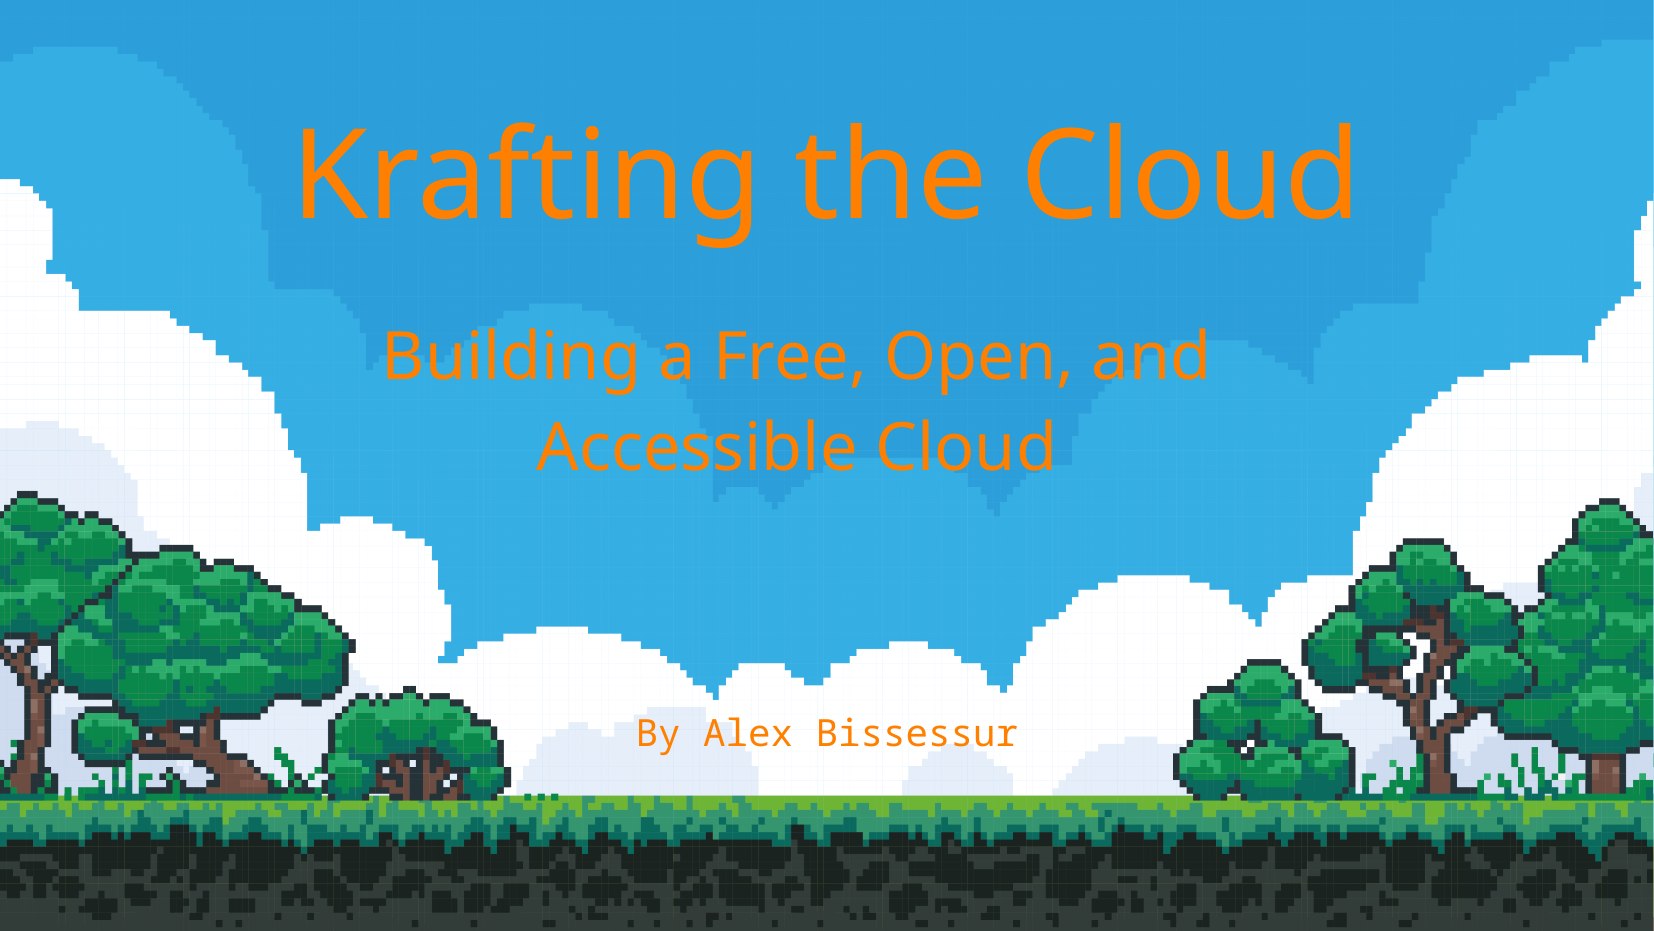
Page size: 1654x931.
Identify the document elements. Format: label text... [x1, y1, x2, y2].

text_box By Alex Bissessur [472, 699, 1182, 827]
text_box Krafting the Cloud [103, 76, 1551, 355]
text_box Building a Free, Open, and Accessible Cloud [354, 301, 1241, 538]
picture [0, 0, 1654, 931]
